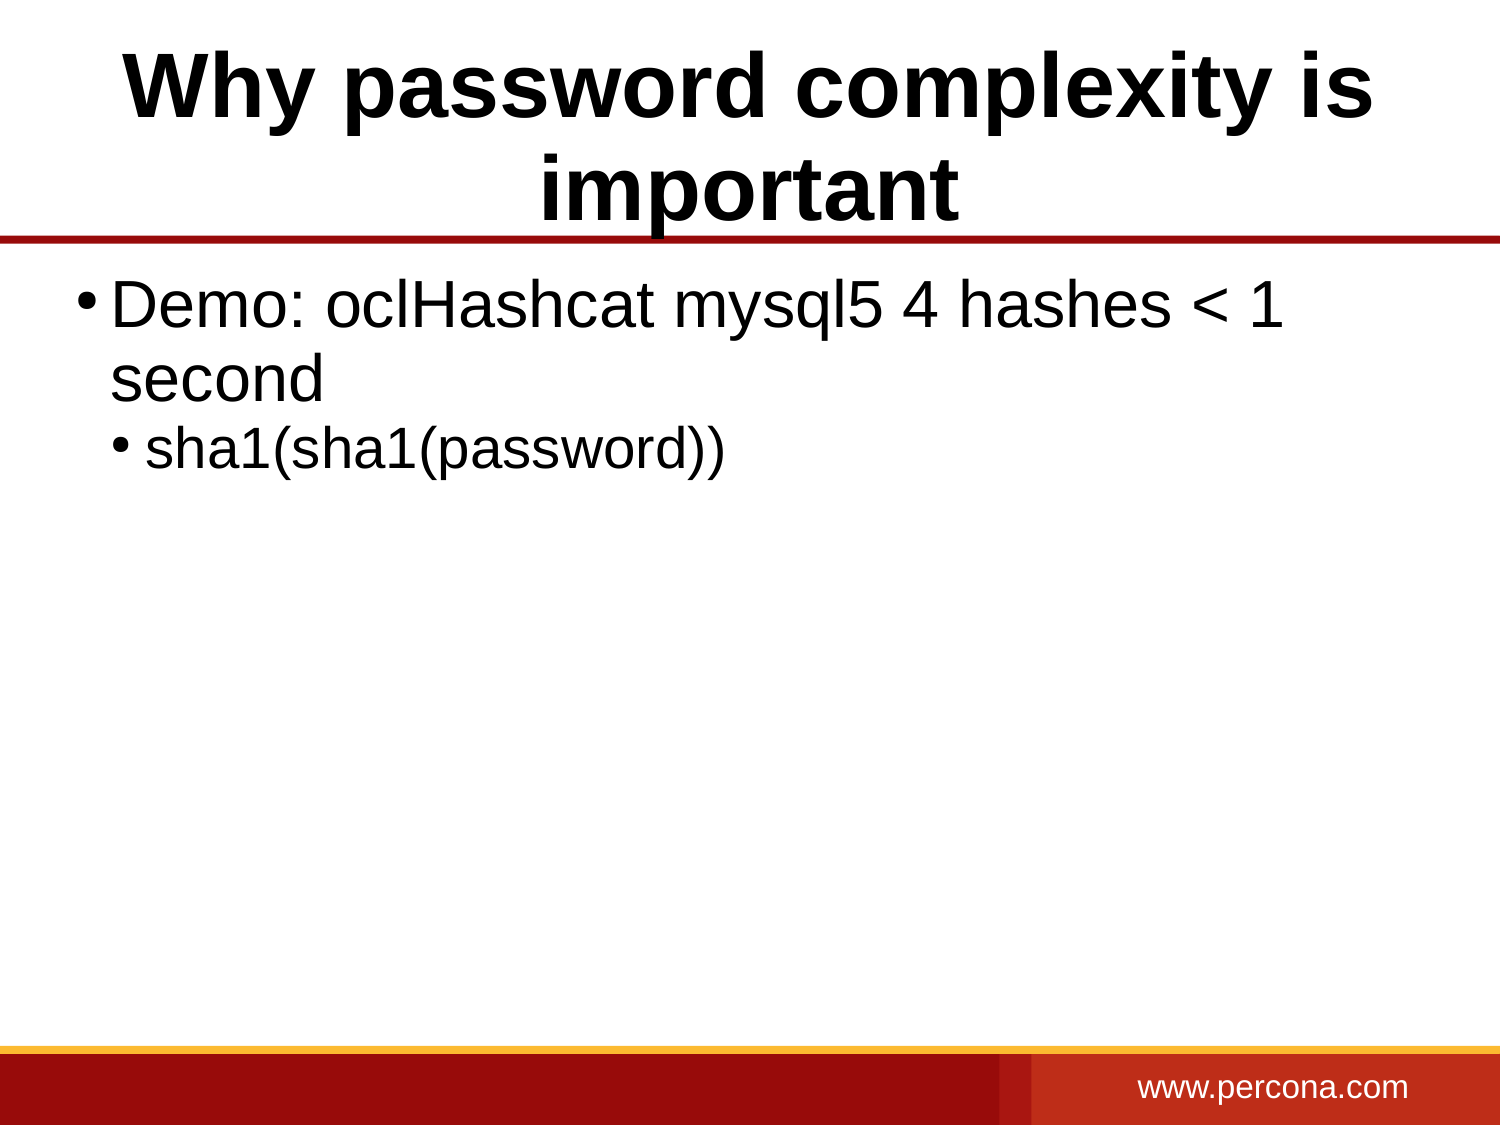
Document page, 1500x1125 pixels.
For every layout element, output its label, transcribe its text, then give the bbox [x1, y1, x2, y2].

text_box Demo: oclHashcat mysql5 4 hashes < 1 second sha1(sha1(password)) [75, 263, 1425, 1006]
text_box Why password complexity is important [75, 44, 1425, 233]
